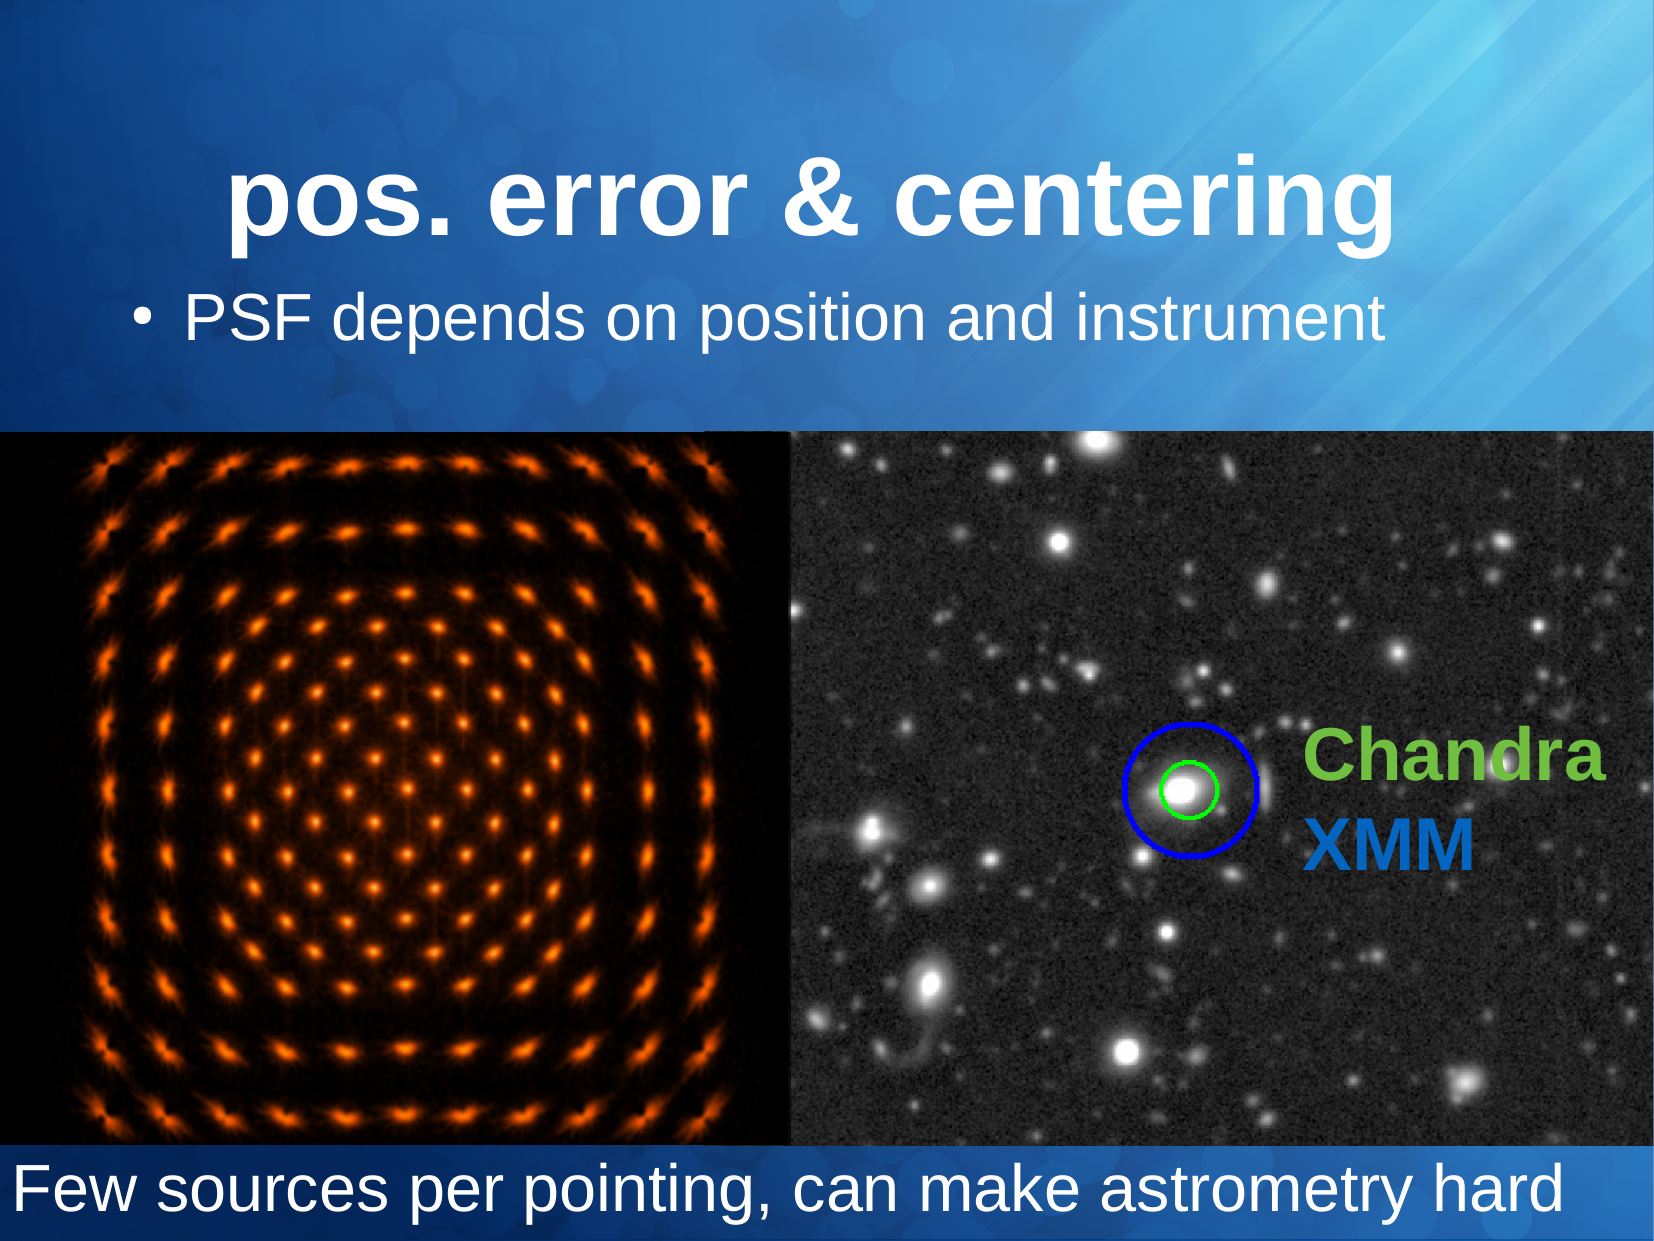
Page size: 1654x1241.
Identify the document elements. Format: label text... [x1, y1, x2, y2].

list PSF depends on position and instrument [112, 280, 1566, 1000]
list Few sources per pointing, can make astrometry hard [11, 1150, 1625, 1226]
picture [0, 0, 1654, 1241]
text_box Chandra XMM [1293, 704, 1654, 887]
title pos. error & centering [118, 112, 1506, 280]
